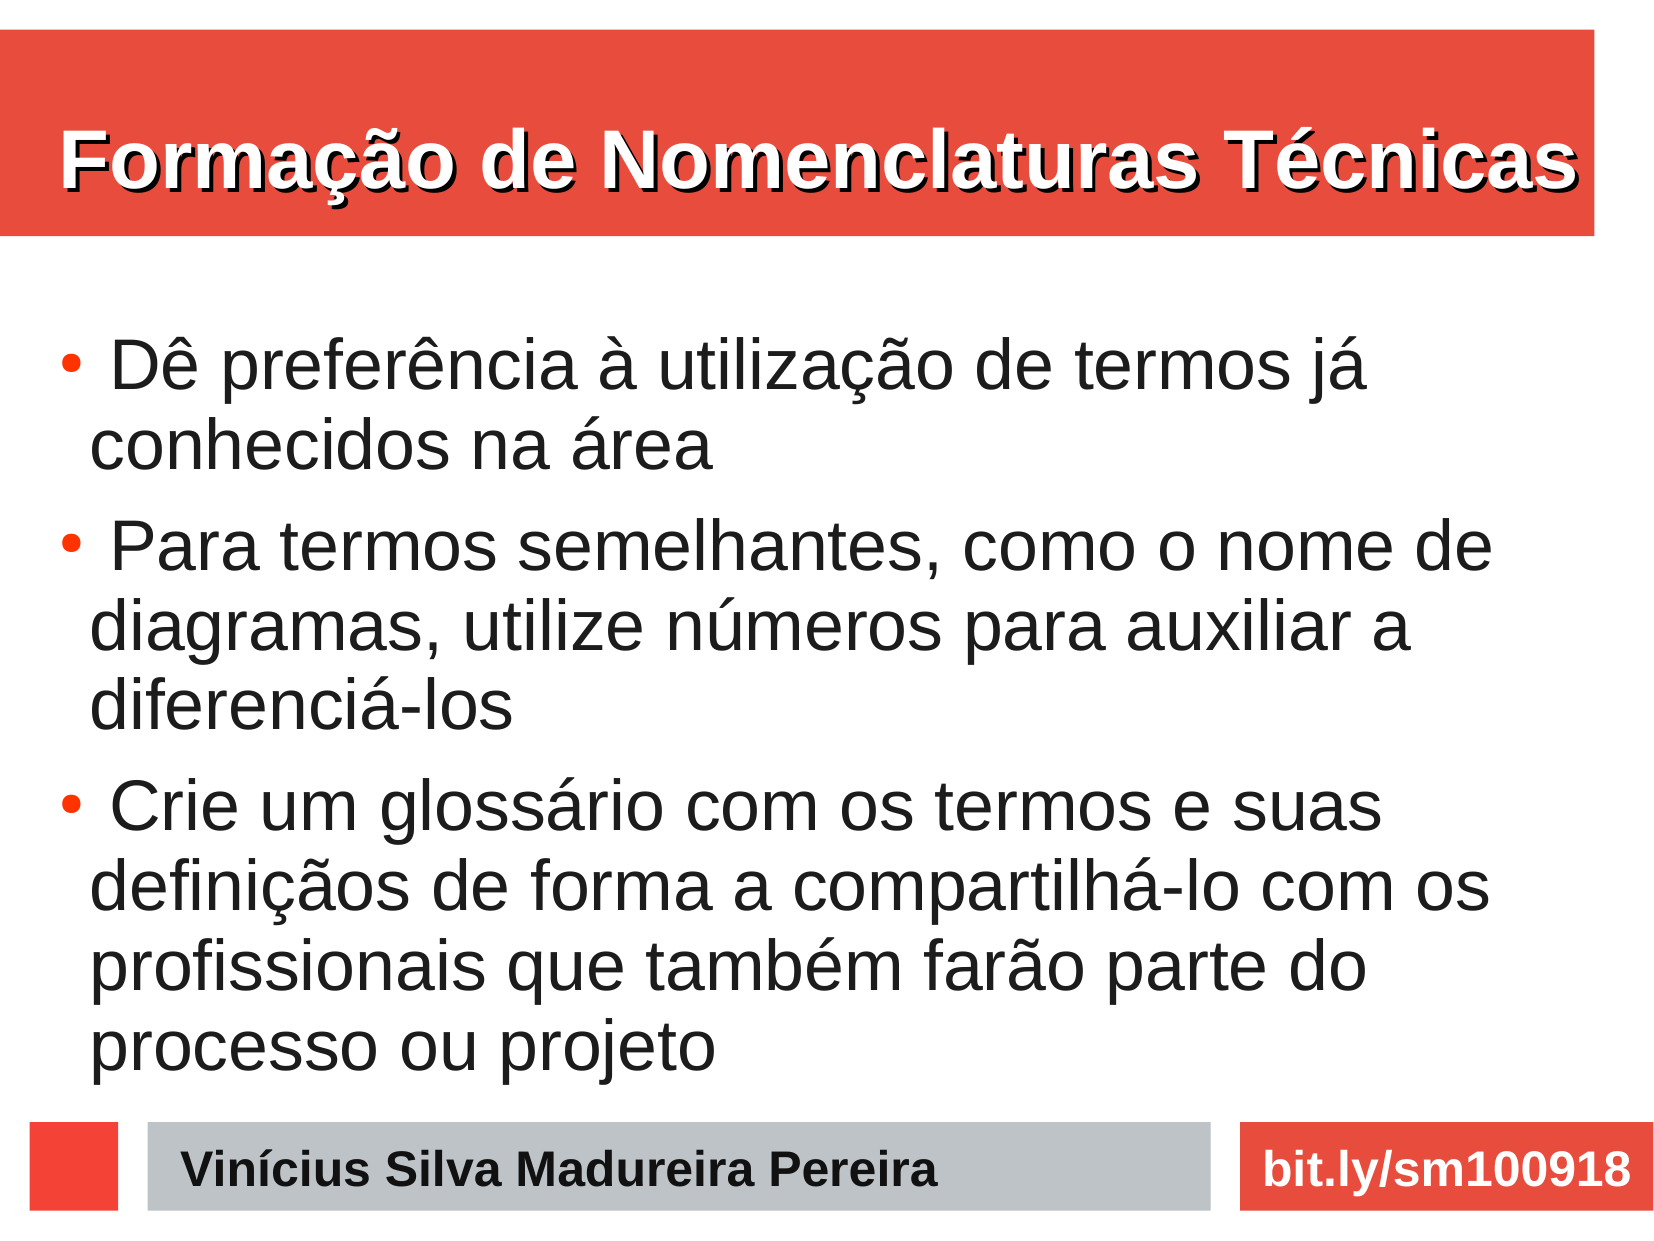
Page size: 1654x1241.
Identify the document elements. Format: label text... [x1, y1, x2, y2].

text_box Vinícius Silva Madureira Pereira [165, 1133, 1170, 1205]
title Formação de Nomenclaturas Técnicas [59, 35, 1595, 207]
text_box bit.ly/sm100918 [1228, 1133, 1654, 1205]
list Dê preferência à utilização de termos já conhecidos na área Para termos semelhantes, como o nome de diagramas, utilize números para auxiliar a diferenciá-los Crie um glossário com os termos e suas definiçãos de forma a compartilhá-lo com os profissionais que também farão parte do processo ou projeto [59, 324, 1565, 1093]
